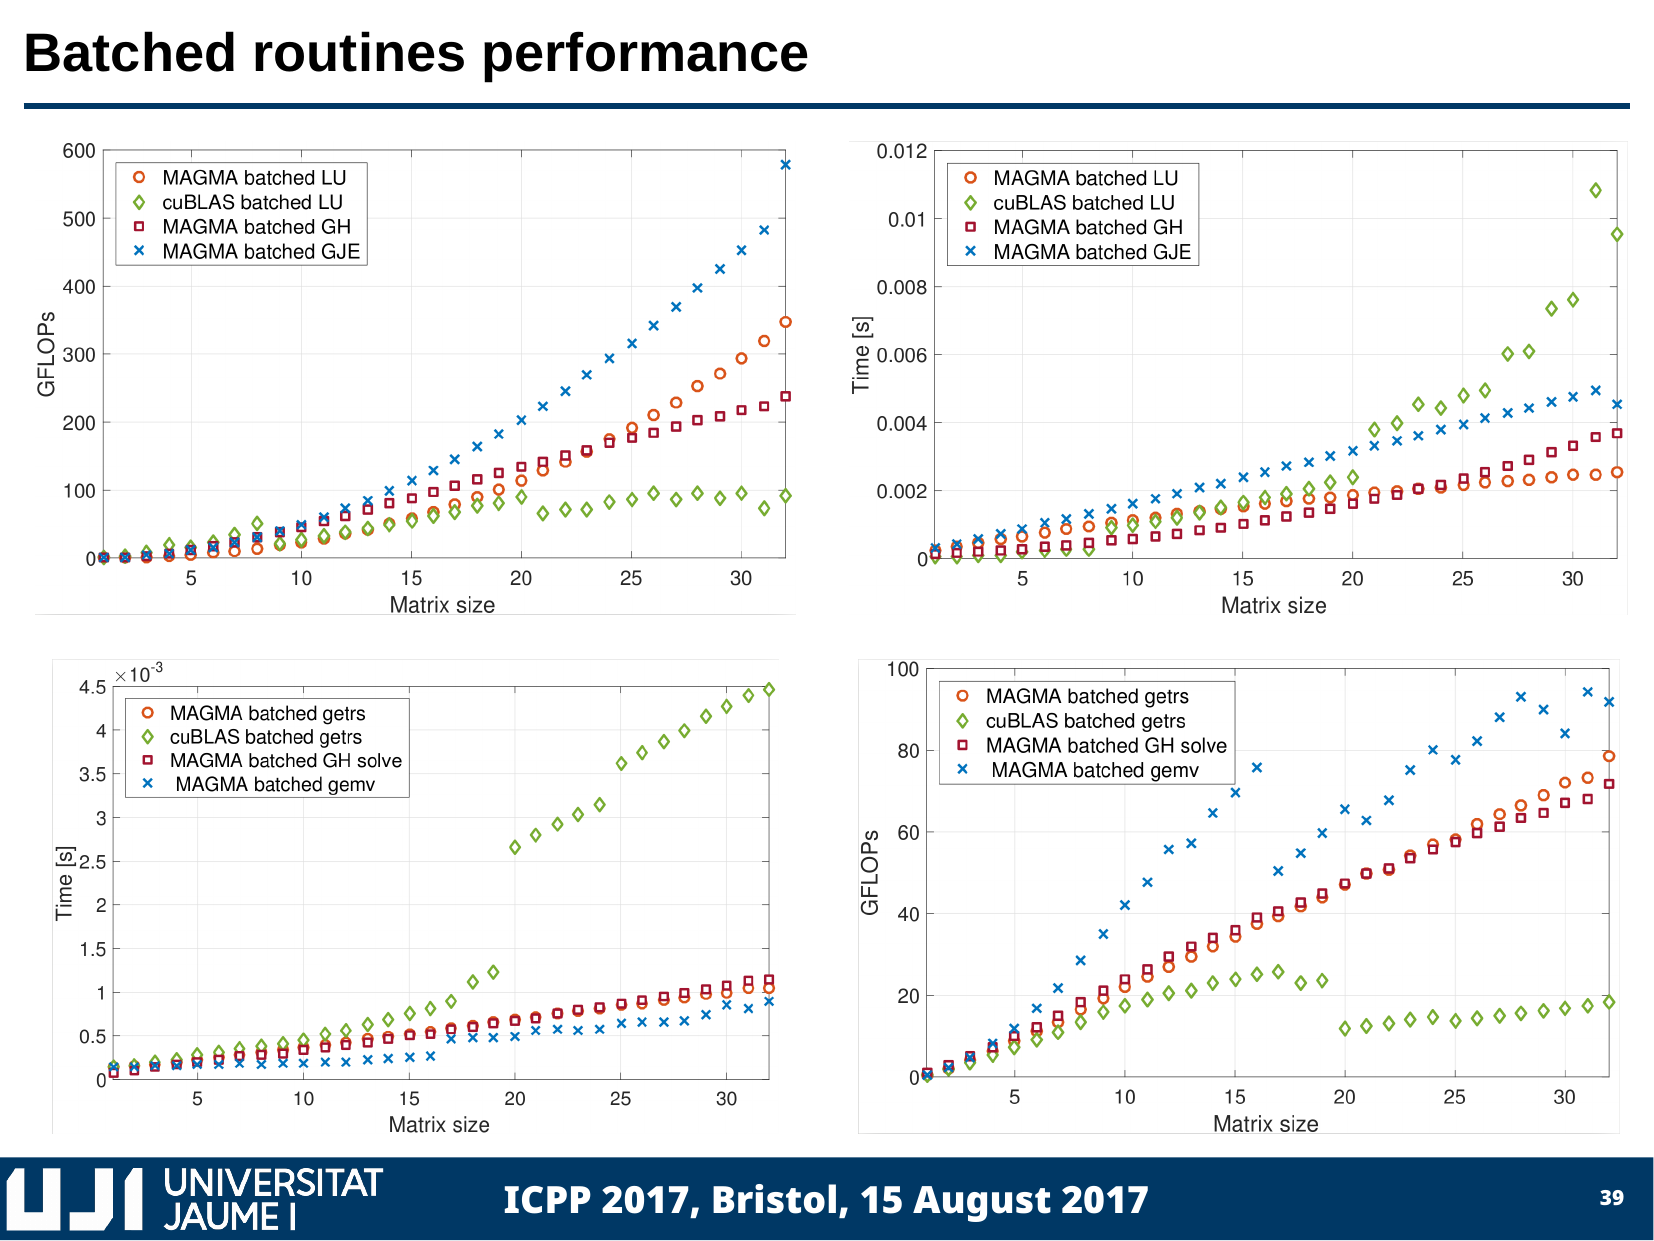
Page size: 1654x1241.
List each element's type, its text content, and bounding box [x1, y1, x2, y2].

picture [34, 659, 797, 1134]
picture [849, 141, 1628, 615]
picture [875, 659, 1603, 1134]
picture [0, 1158, 390, 1241]
title Batched routines performance [23, 0, 1630, 107]
picture [35, 141, 796, 615]
